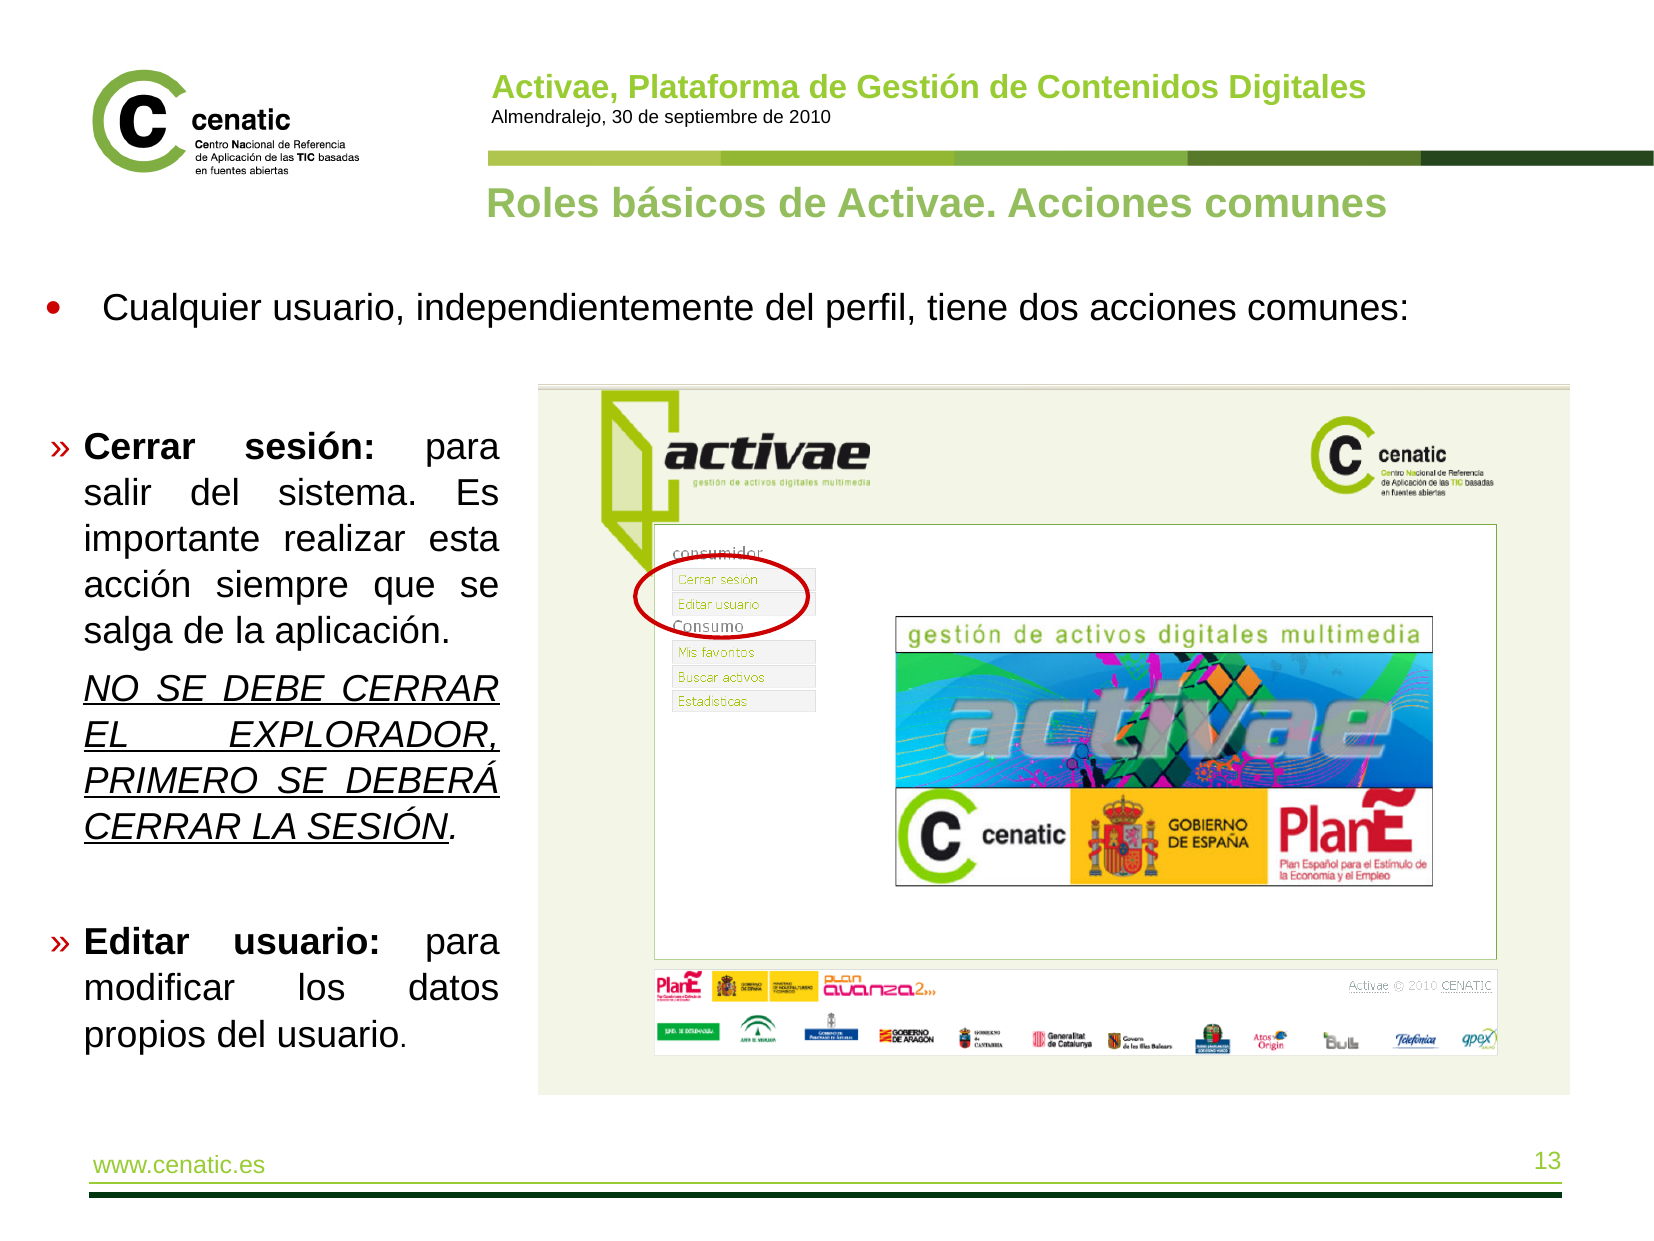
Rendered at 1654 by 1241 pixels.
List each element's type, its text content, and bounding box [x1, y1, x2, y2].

text_box Cerrar sesión: para salir del sistema. Es importante realizar esta acción siempre que se salga de la aplicación. NO SE DEBE CERRAR EL EXPLORADOR, PRIMERO SE DEBERÁ CERRAR LA SESIÓN. Editar usuario: para modificar los datos propios del usuario. [25, 413, 515, 1091]
title Roles básicos de Activae. Acciones comunes [486, 177, 1571, 228]
list Cualquier usuario, independientemente del perfil, tiene dos acciones comunes: [31, 275, 1630, 1174]
picture [1, 4, 1654, 1228]
